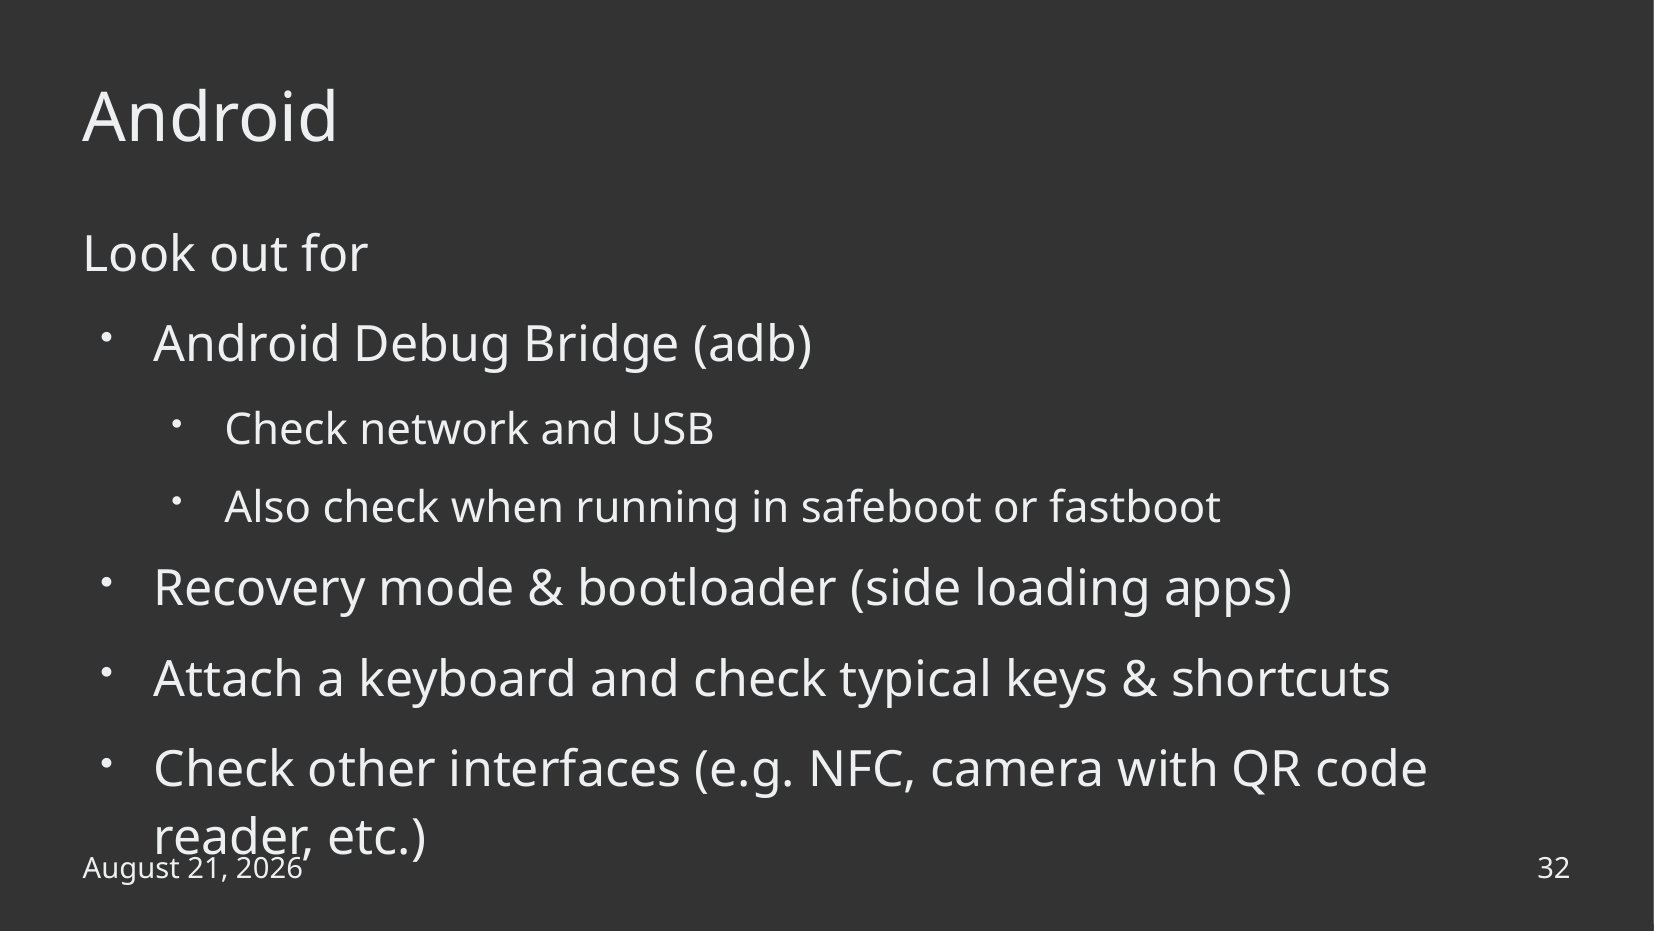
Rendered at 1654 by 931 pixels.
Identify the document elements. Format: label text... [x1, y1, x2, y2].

list Look out for Android Debug Bridge (adb) Check network and USB Also check when running in safeboot or fastboot Recovery mode & bootloader (side loading apps) Attach a keyboard and check typical keys & shortcuts Check other interfaces (e.g. NFC, camera with QR code reader, etc.) [82, 217, 1571, 822]
title Android [82, 36, 1571, 193]
